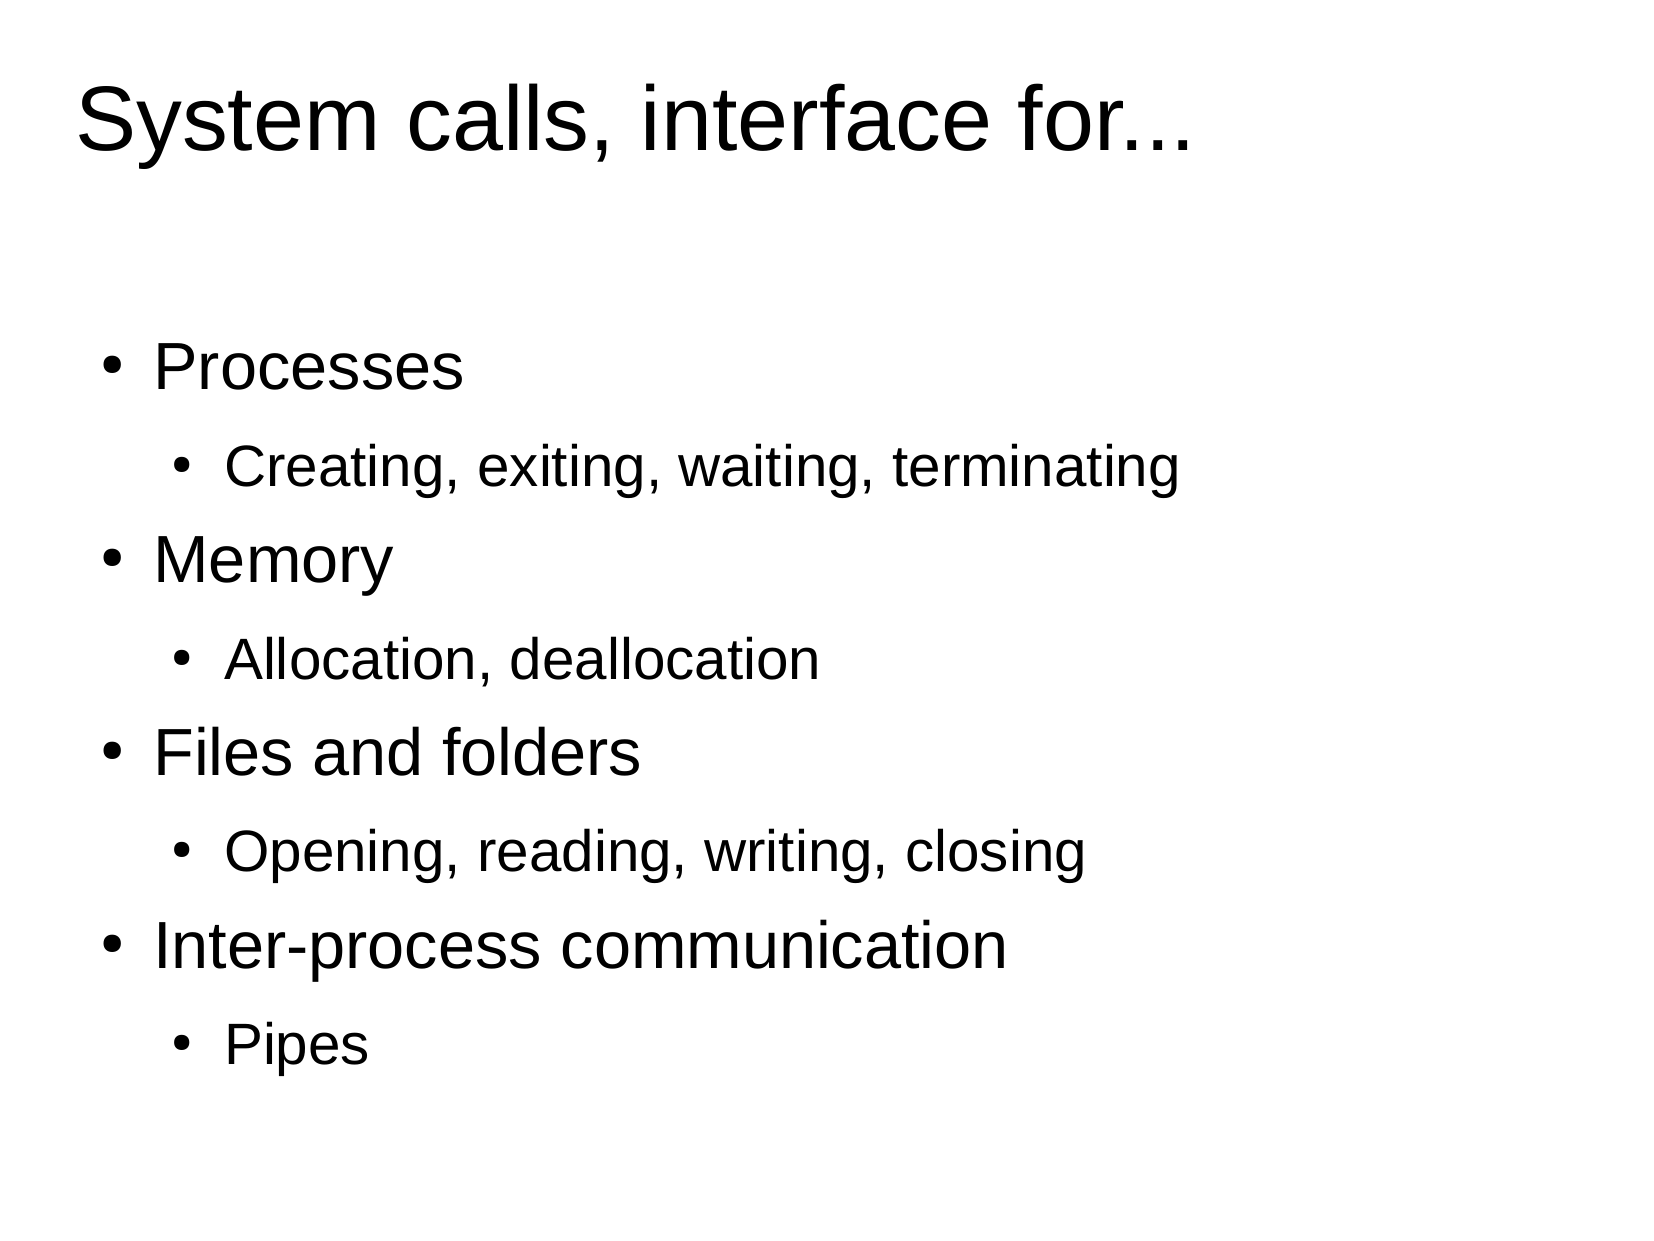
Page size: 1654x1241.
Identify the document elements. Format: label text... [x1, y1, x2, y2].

list Processes Creating, exiting, waiting, terminating Memory Allocation, deallocation Files and folders Opening, reading, writing, closing Inter-process communication Pipes [82, 225, 1571, 1163]
title System calls, interface for... [75, 49, 1351, 188]
